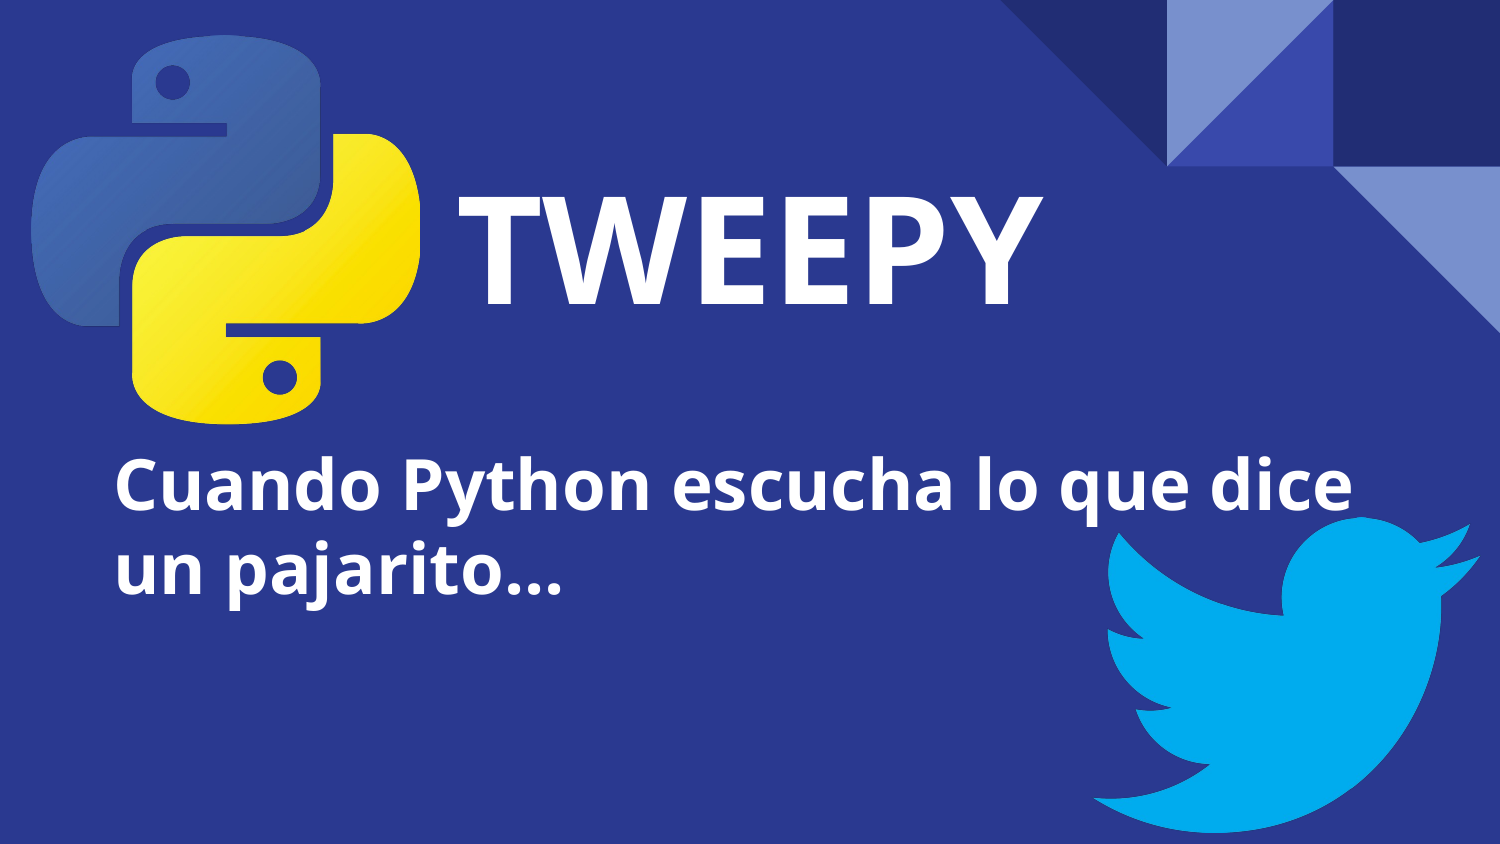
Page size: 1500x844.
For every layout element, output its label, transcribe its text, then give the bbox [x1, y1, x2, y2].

picture [1229, 517, 1481, 834]
title TWEEPY [420, 212, 1125, 350]
subtitle Cuando Python escucha lo que dice un pajarito... [98, 424, 1447, 640]
picture [1091, 517, 1355, 834]
picture [31, 35, 420, 425]
